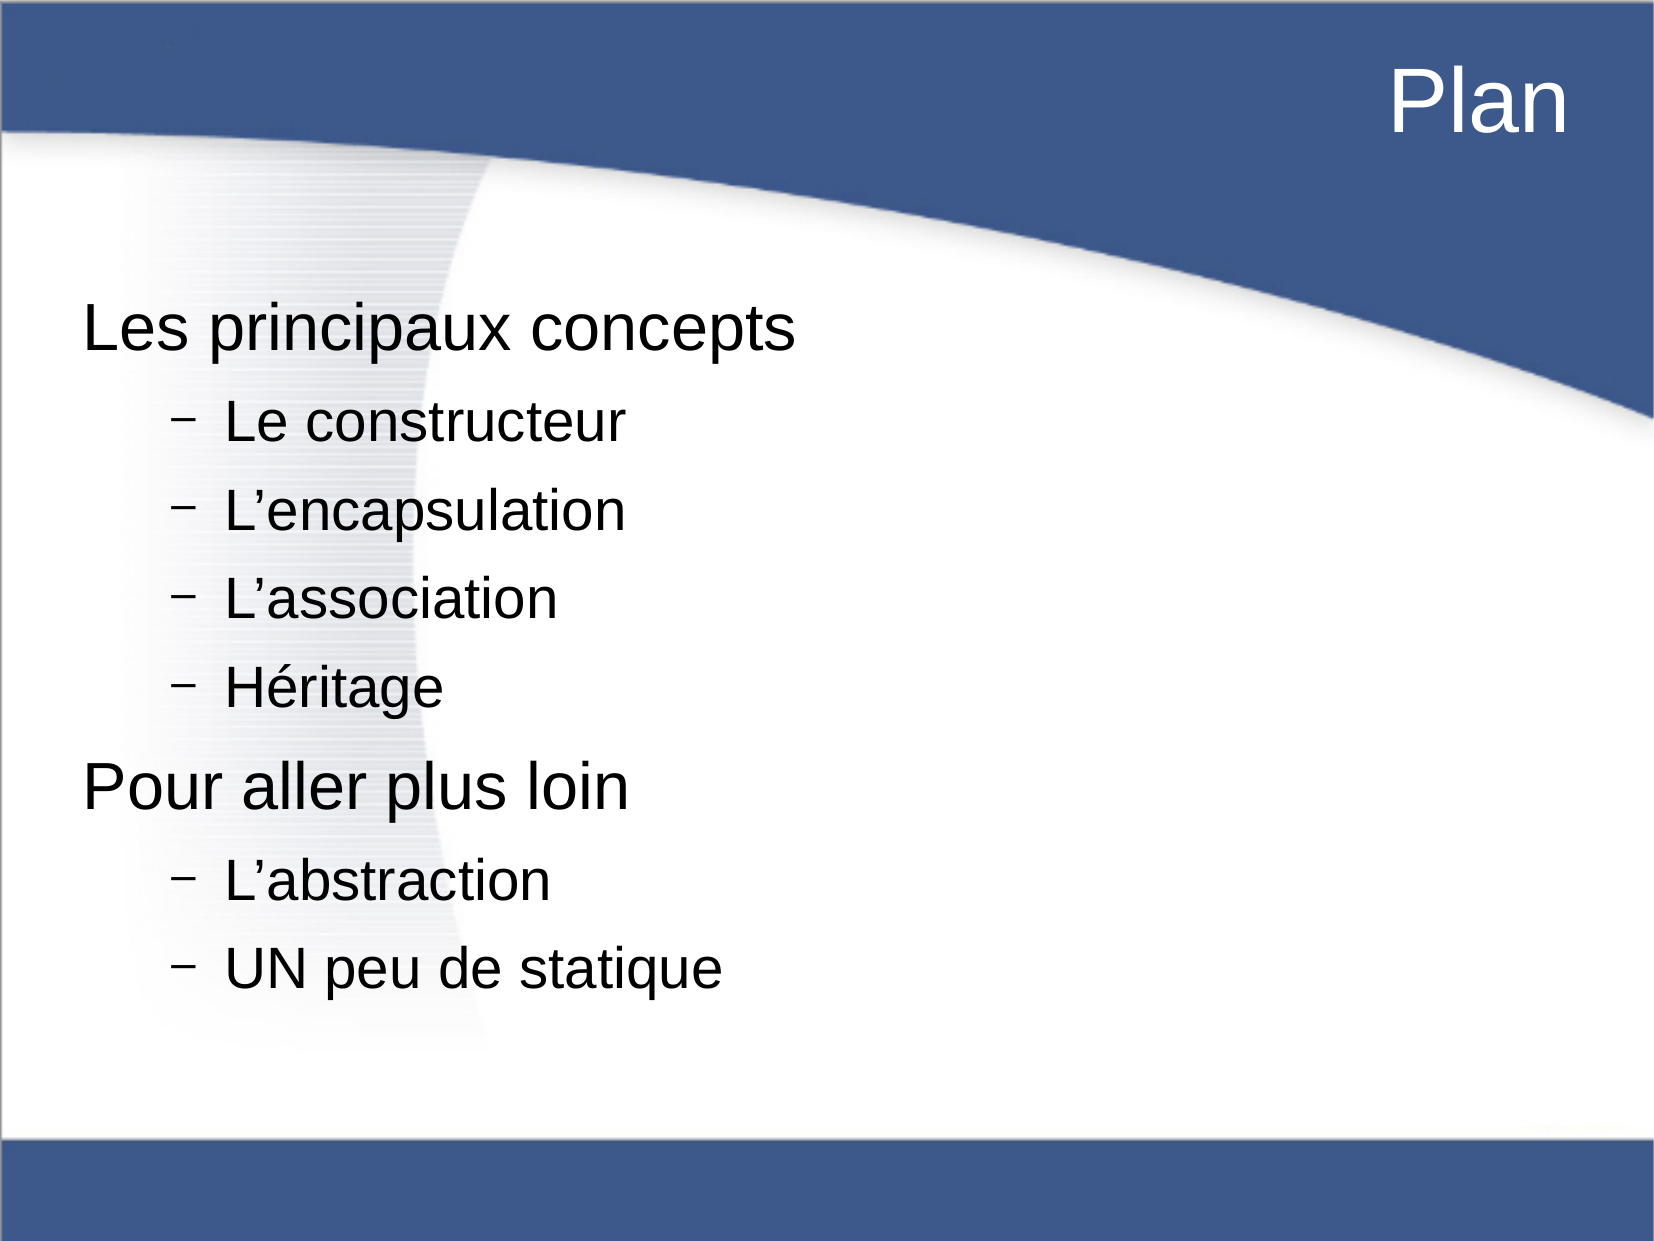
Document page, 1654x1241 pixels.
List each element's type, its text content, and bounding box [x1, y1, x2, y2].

picture [0, 0, 1654, 1241]
title Plan [82, 49, 1571, 257]
list Les principaux concepts Le constructeur L’encapsulation L’association Héritage Pour aller plus loin L’abstraction UN peu de statique [82, 290, 1571, 1087]
